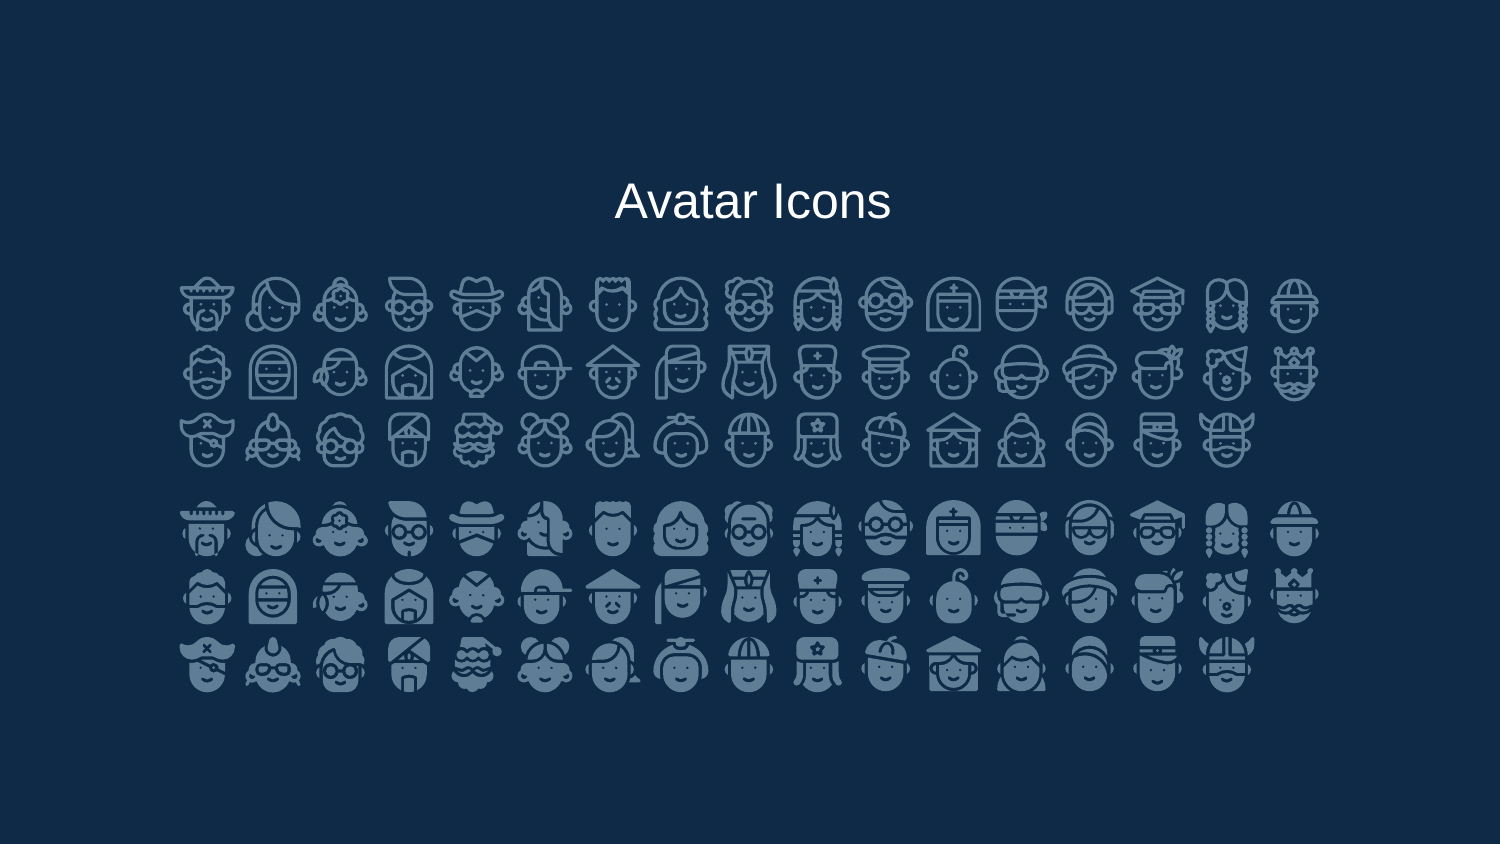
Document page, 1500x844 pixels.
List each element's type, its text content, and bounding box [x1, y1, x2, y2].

text_box [1071, 587, 1094, 601]
text_box [1205, 502, 1225, 526]
text_box [449, 276, 505, 332]
text_box [183, 592, 187, 604]
text_box [740, 640, 748, 657]
text_box [322, 585, 338, 592]
text_box [449, 514, 505, 525]
text_box [595, 591, 631, 625]
text_box [769, 528, 774, 539]
text_box [1134, 574, 1173, 591]
text_box [333, 514, 346, 528]
text_box [268, 501, 301, 528]
text_box [633, 524, 638, 536]
text_box [459, 501, 494, 515]
text_box [536, 588, 547, 592]
text_box [664, 569, 701, 586]
text_box [974, 594, 978, 606]
text_box [871, 519, 881, 530]
text_box [312, 525, 369, 557]
text_box [858, 276, 914, 332]
text_box [449, 346, 505, 398]
text_box [546, 643, 563, 660]
text_box [388, 412, 431, 468]
text_box [1071, 529, 1108, 556]
text_box [449, 576, 505, 618]
text_box [653, 501, 709, 557]
text_box [797, 569, 838, 589]
text_box [388, 637, 422, 662]
text_box [179, 276, 235, 332]
text_box [527, 542, 561, 557]
text_box [1003, 659, 1040, 692]
text_box [458, 526, 495, 541]
text_box [1110, 519, 1114, 539]
text_box [995, 276, 1048, 332]
text_box [1078, 648, 1108, 666]
text_box [1296, 606, 1310, 612]
text_box [724, 501, 742, 523]
text_box [865, 635, 907, 661]
text_box [861, 344, 911, 400]
text_box [312, 596, 318, 608]
text_box [1065, 594, 1069, 607]
text_box [653, 276, 709, 332]
text_box [993, 344, 1049, 400]
text_box [1139, 532, 1176, 556]
text_box [612, 636, 634, 663]
text_box [1241, 527, 1248, 547]
text_box [867, 657, 904, 692]
text_box [319, 595, 326, 611]
text_box [653, 644, 709, 679]
text_box [410, 638, 431, 663]
text_box [1039, 511, 1048, 532]
text_box [517, 655, 573, 693]
text_box [1042, 589, 1049, 607]
text_box [906, 594, 911, 607]
text_box [864, 501, 907, 523]
text_box [995, 535, 1038, 556]
text_box [332, 501, 347, 506]
text_box [803, 520, 832, 557]
text_box [793, 596, 797, 608]
text_box [430, 524, 434, 536]
text_box [1276, 527, 1313, 557]
text_box [629, 675, 641, 683]
text_box [730, 570, 768, 577]
text_box [1231, 637, 1245, 654]
text_box [724, 527, 728, 539]
text_box [1139, 522, 1176, 532]
text_box [1147, 655, 1177, 662]
text_box [201, 659, 226, 672]
text_box [585, 663, 589, 676]
text_box [520, 569, 573, 592]
text_box [750, 640, 757, 657]
text_box [926, 636, 982, 653]
text_box [793, 344, 842, 400]
text_box [520, 637, 539, 655]
text_box [819, 512, 842, 531]
text_box [585, 344, 641, 400]
text_box [451, 671, 494, 693]
text_box [1161, 649, 1176, 653]
text_box [326, 666, 336, 676]
text_box [666, 637, 696, 647]
text_box [588, 276, 638, 333]
text_box [1162, 529, 1172, 536]
text_box [456, 650, 489, 660]
text_box [858, 520, 862, 532]
text_box [751, 579, 764, 587]
text_box [881, 500, 904, 510]
text_box [730, 504, 768, 557]
text_box [457, 669, 471, 674]
text_box [585, 569, 641, 589]
text_box [1270, 346, 1319, 402]
text_box [228, 592, 232, 604]
text_box [1270, 278, 1319, 334]
text_box [1130, 276, 1185, 332]
text_box [929, 655, 978, 692]
text_box [384, 276, 434, 332]
text_box [1202, 345, 1252, 401]
text_box [527, 643, 544, 660]
text_box [995, 522, 1038, 533]
text_box [1139, 655, 1176, 692]
text_box [459, 637, 502, 657]
text_box [189, 661, 225, 693]
text_box [1071, 509, 1108, 528]
text_box [1209, 637, 1223, 654]
text_box [1137, 587, 1174, 624]
text_box [345, 666, 355, 676]
text_box [747, 574, 751, 586]
text_box [1315, 528, 1319, 540]
text_box [1062, 344, 1118, 400]
text_box [993, 590, 1040, 623]
text_box [872, 590, 899, 595]
text_box [793, 517, 816, 531]
text_box [1042, 662, 1046, 674]
text_box [297, 531, 301, 543]
text_box [245, 412, 301, 468]
text_box [802, 663, 832, 693]
text_box [588, 524, 593, 536]
text_box [245, 645, 301, 693]
text_box [796, 501, 831, 515]
text_box [997, 500, 1036, 513]
text_box [1228, 502, 1248, 526]
text_box [663, 656, 699, 693]
text_box [734, 579, 746, 587]
text_box [936, 568, 972, 624]
text_box [470, 616, 483, 623]
text_box [1072, 506, 1097, 520]
text_box [394, 568, 424, 582]
text_box [384, 524, 389, 536]
text_box [588, 592, 592, 604]
text_box [1277, 611, 1311, 624]
text_box [1176, 582, 1184, 604]
text_box [1131, 344, 1184, 400]
text_box [1209, 673, 1245, 693]
text_box [1000, 568, 1042, 586]
text_box [517, 596, 521, 608]
text_box [404, 677, 414, 693]
text_box [248, 344, 297, 400]
text_box [361, 667, 365, 679]
text_box [1000, 585, 1043, 601]
text_box [245, 276, 301, 332]
text_box [799, 591, 836, 625]
text_box [728, 636, 770, 657]
text_box [1003, 642, 1040, 664]
text_box [196, 501, 217, 508]
text_box [832, 661, 842, 686]
text_box [595, 514, 631, 557]
text_box [929, 344, 978, 400]
text_box [890, 519, 901, 530]
text_box [1315, 588, 1319, 600]
text_box [1014, 635, 1029, 641]
text_box [1205, 527, 1213, 547]
text_box [245, 537, 263, 557]
text_box [1173, 570, 1184, 581]
text_box [388, 501, 427, 518]
text_box [630, 663, 634, 675]
text_box [1199, 637, 1209, 656]
text_box [865, 536, 907, 556]
title Avatar Icons [175, 153, 1332, 233]
text_box [1270, 588, 1274, 600]
text_box [939, 657, 969, 688]
text_box [316, 636, 365, 665]
text_box [312, 347, 368, 397]
text_box [1278, 606, 1293, 612]
text_box [1065, 663, 1069, 674]
text_box [1244, 637, 1255, 656]
text_box [391, 516, 428, 557]
text_box [655, 582, 662, 625]
text_box [835, 540, 843, 557]
text_box [1139, 649, 1153, 653]
text_box [315, 412, 365, 468]
text_box [1073, 568, 1106, 578]
text_box [517, 412, 573, 468]
text_box [1022, 516, 1038, 520]
text_box [861, 412, 911, 468]
text_box [251, 504, 266, 530]
text_box [1110, 594, 1115, 607]
text_box [1170, 568, 1176, 576]
text_box [551, 637, 570, 655]
text_box [1209, 637, 1245, 660]
text_box [1199, 412, 1255, 468]
text_box [1202, 596, 1206, 608]
text_box [384, 576, 434, 625]
text_box [321, 507, 358, 524]
text_box [179, 412, 235, 468]
text_box [454, 659, 491, 669]
text_box [868, 584, 904, 588]
text_box [248, 568, 298, 625]
text_box [1131, 594, 1135, 607]
text_box [188, 523, 225, 557]
text_box [398, 654, 405, 660]
text_box [465, 570, 488, 584]
text_box [756, 501, 773, 523]
text_box [997, 676, 1011, 692]
text_box [906, 663, 911, 674]
text_box [585, 412, 641, 468]
text_box [861, 568, 910, 581]
text_box [721, 572, 735, 623]
text_box [861, 594, 865, 607]
text_box [1276, 590, 1313, 607]
text_box [1205, 548, 1213, 558]
text_box [391, 663, 427, 691]
text_box [1032, 676, 1046, 692]
text_box [312, 276, 368, 332]
text_box [653, 412, 709, 468]
text_box [1110, 663, 1114, 674]
text_box [995, 516, 1011, 520]
text_box [183, 344, 232, 400]
text_box [664, 588, 701, 618]
text_box [763, 572, 777, 623]
text_box [1061, 577, 1118, 597]
text_box [595, 501, 631, 519]
text_box [527, 501, 541, 515]
text_box [543, 501, 573, 553]
text_box [1071, 588, 1108, 624]
text_box [452, 412, 504, 468]
text_box [459, 537, 494, 557]
text_box [832, 505, 836, 517]
text_box [1142, 529, 1153, 536]
text_box [769, 663, 774, 675]
text_box [1133, 527, 1137, 539]
text_box [1214, 518, 1240, 555]
text_box [655, 344, 707, 400]
text_box [721, 344, 777, 400]
text_box [1247, 595, 1252, 608]
text_box [179, 510, 235, 521]
text_box [258, 510, 295, 557]
text_box [1209, 663, 1245, 673]
text_box [731, 659, 767, 693]
text_box [189, 569, 226, 590]
text_box [724, 663, 728, 676]
text_box [384, 344, 434, 400]
text_box [677, 578, 701, 586]
text_box [1139, 636, 1176, 646]
text_box [591, 643, 618, 660]
text_box [867, 590, 904, 624]
text_box [562, 595, 567, 608]
text_box [523, 595, 560, 625]
text_box [591, 647, 628, 693]
text_box [1071, 655, 1108, 692]
text_box [1074, 529, 1088, 536]
text_box [865, 526, 907, 536]
text_box [1071, 635, 1108, 656]
text_box [182, 527, 186, 540]
text_box [796, 637, 839, 660]
text_box [926, 500, 981, 556]
text_box [452, 527, 456, 539]
text_box [1065, 519, 1070, 539]
text_box [227, 527, 231, 540]
text_box [517, 344, 573, 400]
text_box [179, 637, 235, 660]
text_box [1247, 664, 1252, 676]
text_box [1270, 527, 1274, 539]
text_box [517, 512, 548, 547]
text_box [1133, 663, 1137, 674]
text_box [324, 572, 356, 583]
text_box [909, 520, 914, 532]
text_box [703, 586, 707, 598]
text_box [189, 585, 225, 605]
text_box [1235, 568, 1249, 582]
text_box [997, 663, 1001, 674]
text_box [861, 663, 865, 674]
text_box [929, 594, 933, 607]
text_box [1065, 276, 1114, 332]
text_box [793, 661, 804, 686]
text_box [793, 412, 842, 468]
text_box [1224, 573, 1246, 592]
text_box [1205, 572, 1222, 589]
text_box [1133, 412, 1182, 468]
text_box [1202, 664, 1206, 676]
text_box [1130, 500, 1185, 539]
text_box [322, 651, 359, 693]
text_box [1274, 568, 1314, 588]
text_box [1270, 517, 1319, 524]
text_box [1277, 501, 1312, 515]
text_box [793, 540, 800, 557]
text_box [1205, 278, 1248, 334]
text_box [1241, 548, 1249, 558]
text_box [474, 669, 489, 674]
text_box [793, 276, 842, 332]
text_box [1066, 500, 1113, 518]
text_box [1208, 582, 1245, 625]
text_box [1290, 504, 1300, 515]
text_box [724, 412, 773, 468]
text_box [926, 276, 982, 332]
text_box [517, 276, 573, 332]
text_box [1065, 412, 1114, 468]
text_box [1143, 516, 1171, 520]
text_box [926, 412, 982, 468]
text_box [724, 276, 774, 332]
text_box [997, 412, 1046, 468]
text_box [838, 596, 842, 608]
text_box [189, 605, 225, 625]
text_box [633, 592, 638, 604]
text_box [251, 531, 256, 543]
text_box [1178, 663, 1182, 674]
text_box [316, 667, 320, 679]
text_box [267, 637, 279, 654]
text_box [325, 585, 368, 621]
text_box [497, 528, 501, 540]
text_box [734, 589, 764, 622]
